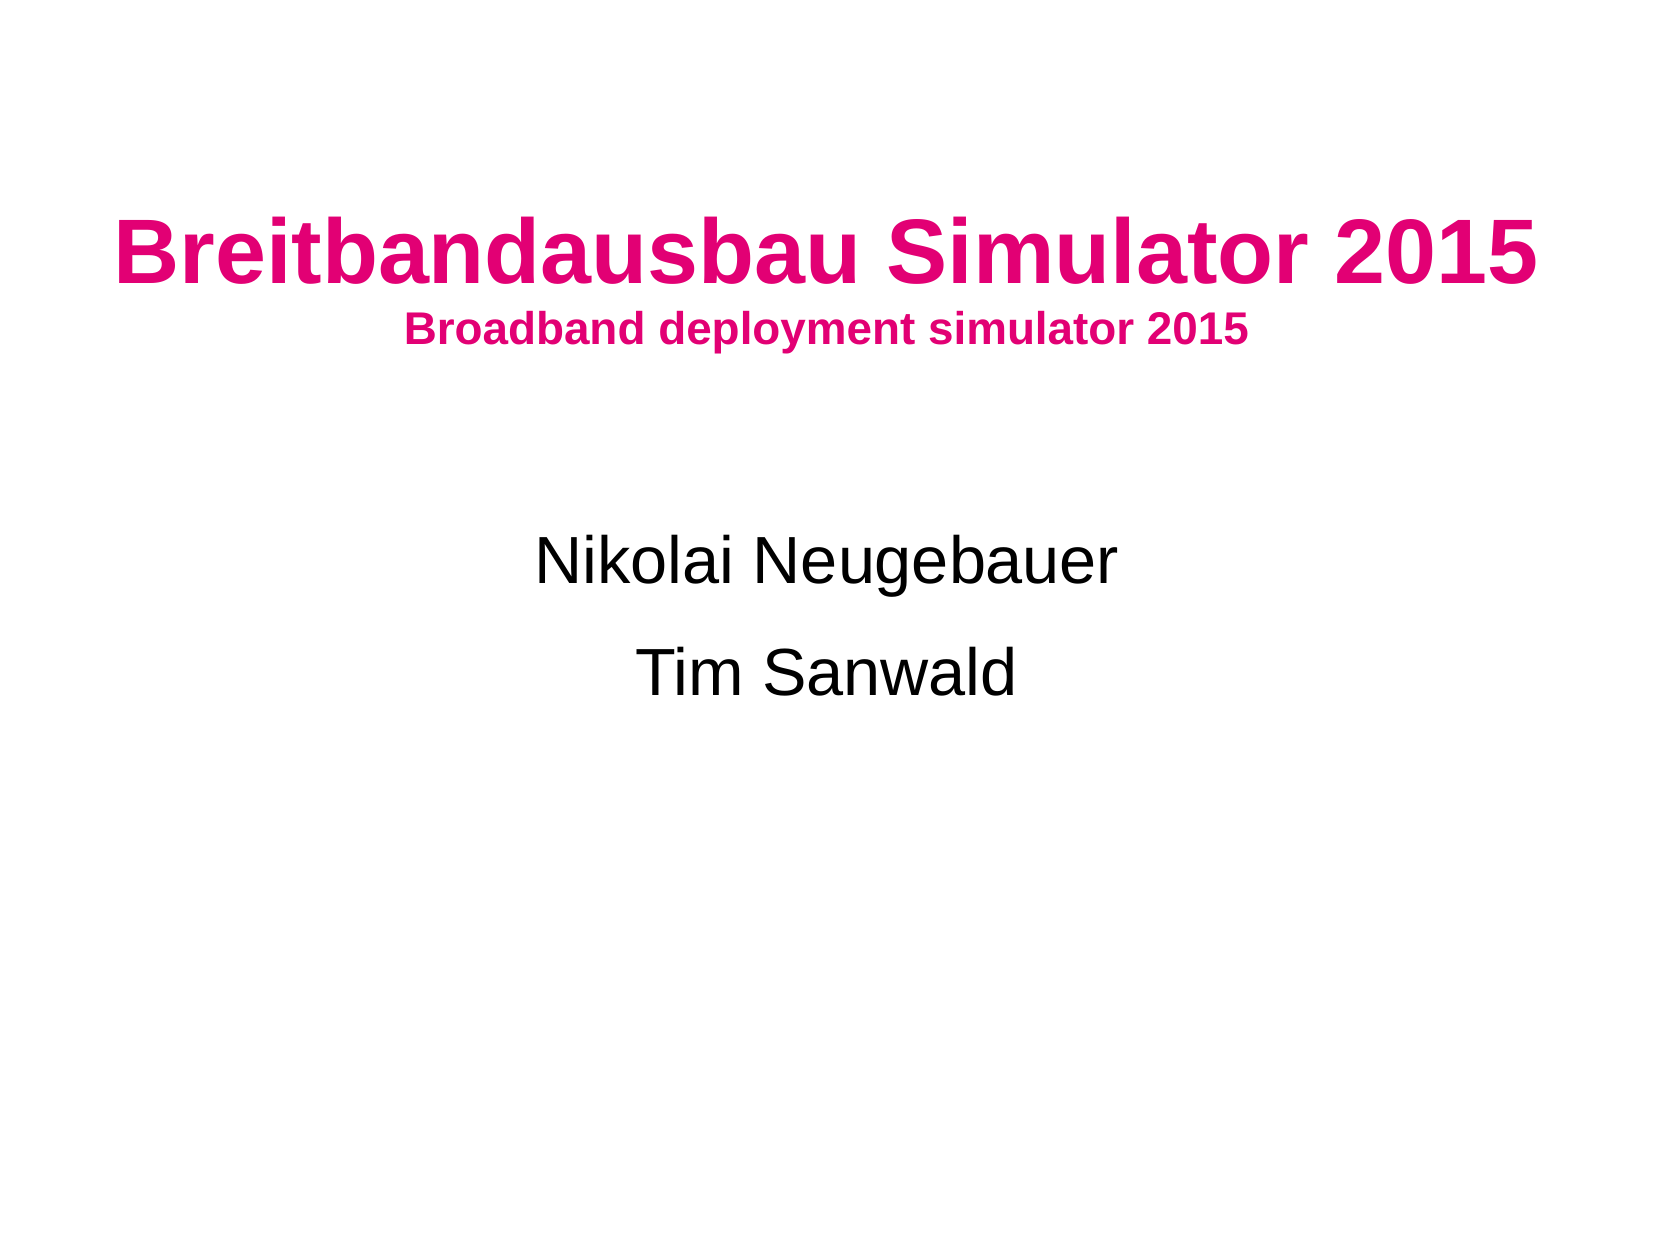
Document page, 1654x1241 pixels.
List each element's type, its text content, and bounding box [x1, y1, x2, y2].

subtitle Nikolai Neugebauer Tim Sanwald [82, 462, 1571, 733]
title Breitbandausbau Simulator 2015 Broadband deployment simulator 2015 [82, 173, 1571, 381]
